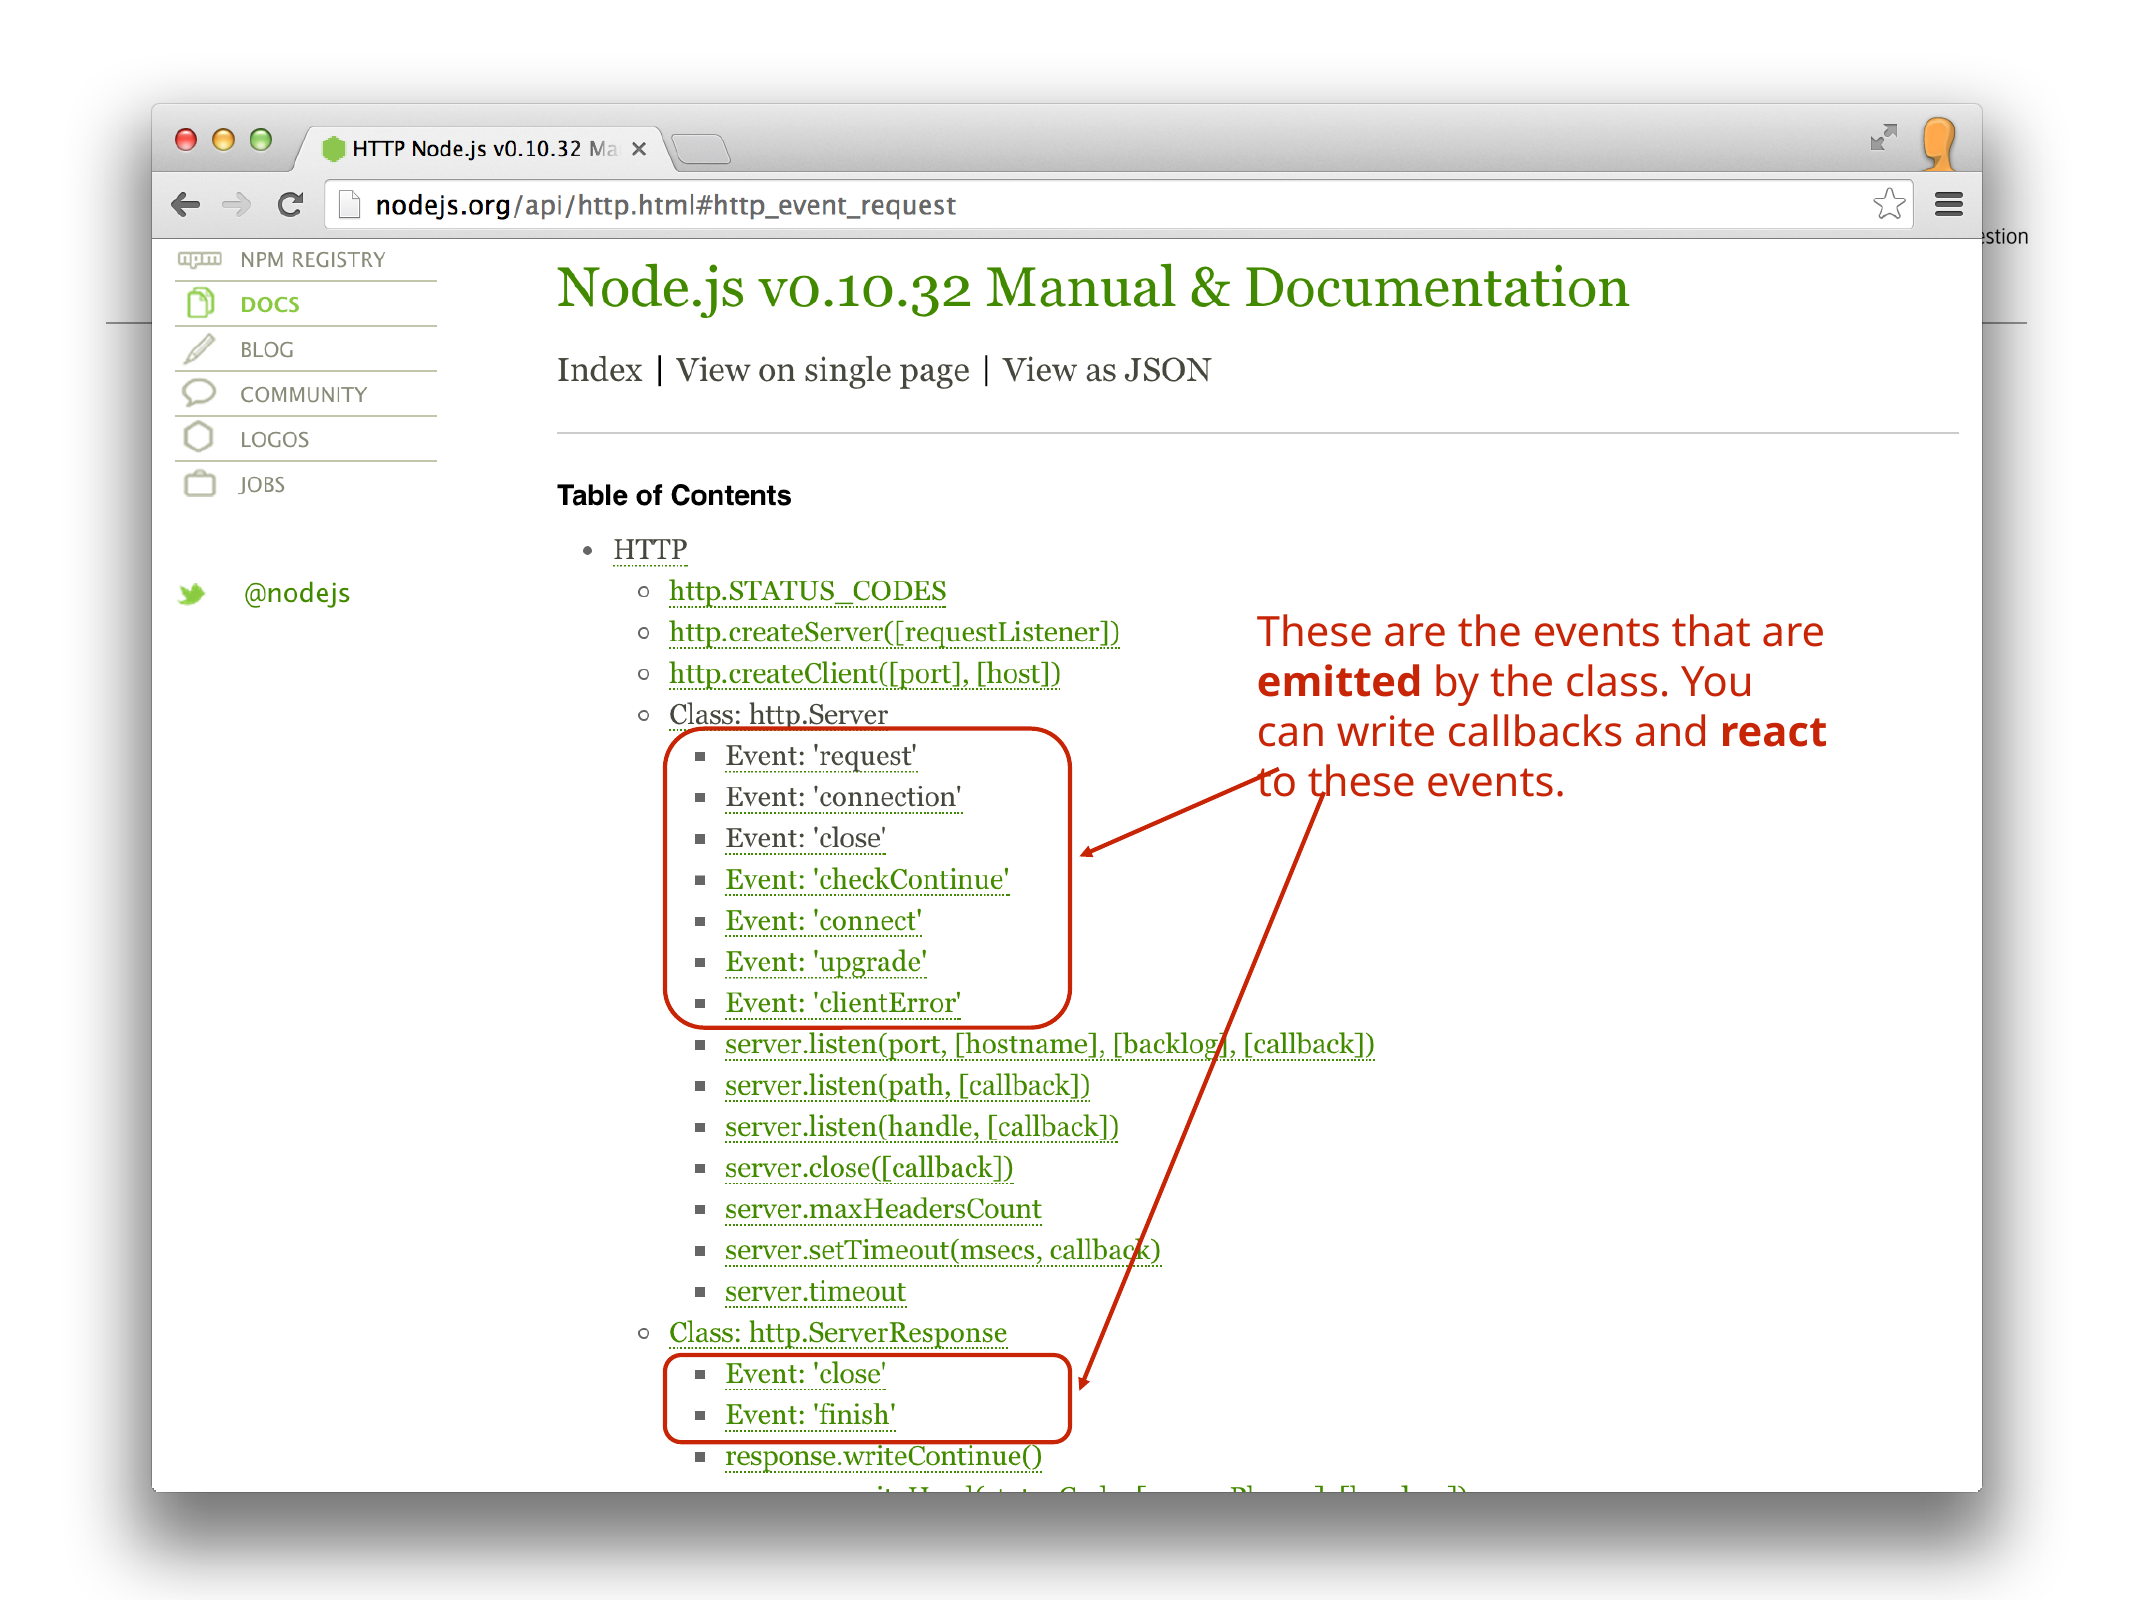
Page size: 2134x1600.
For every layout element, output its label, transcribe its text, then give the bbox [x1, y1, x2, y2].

picture [45, 38, 2088, 1600]
text_box These are the events that are emitted by the class. You can write callbacks and react to these events. [1248, 596, 1840, 814]
